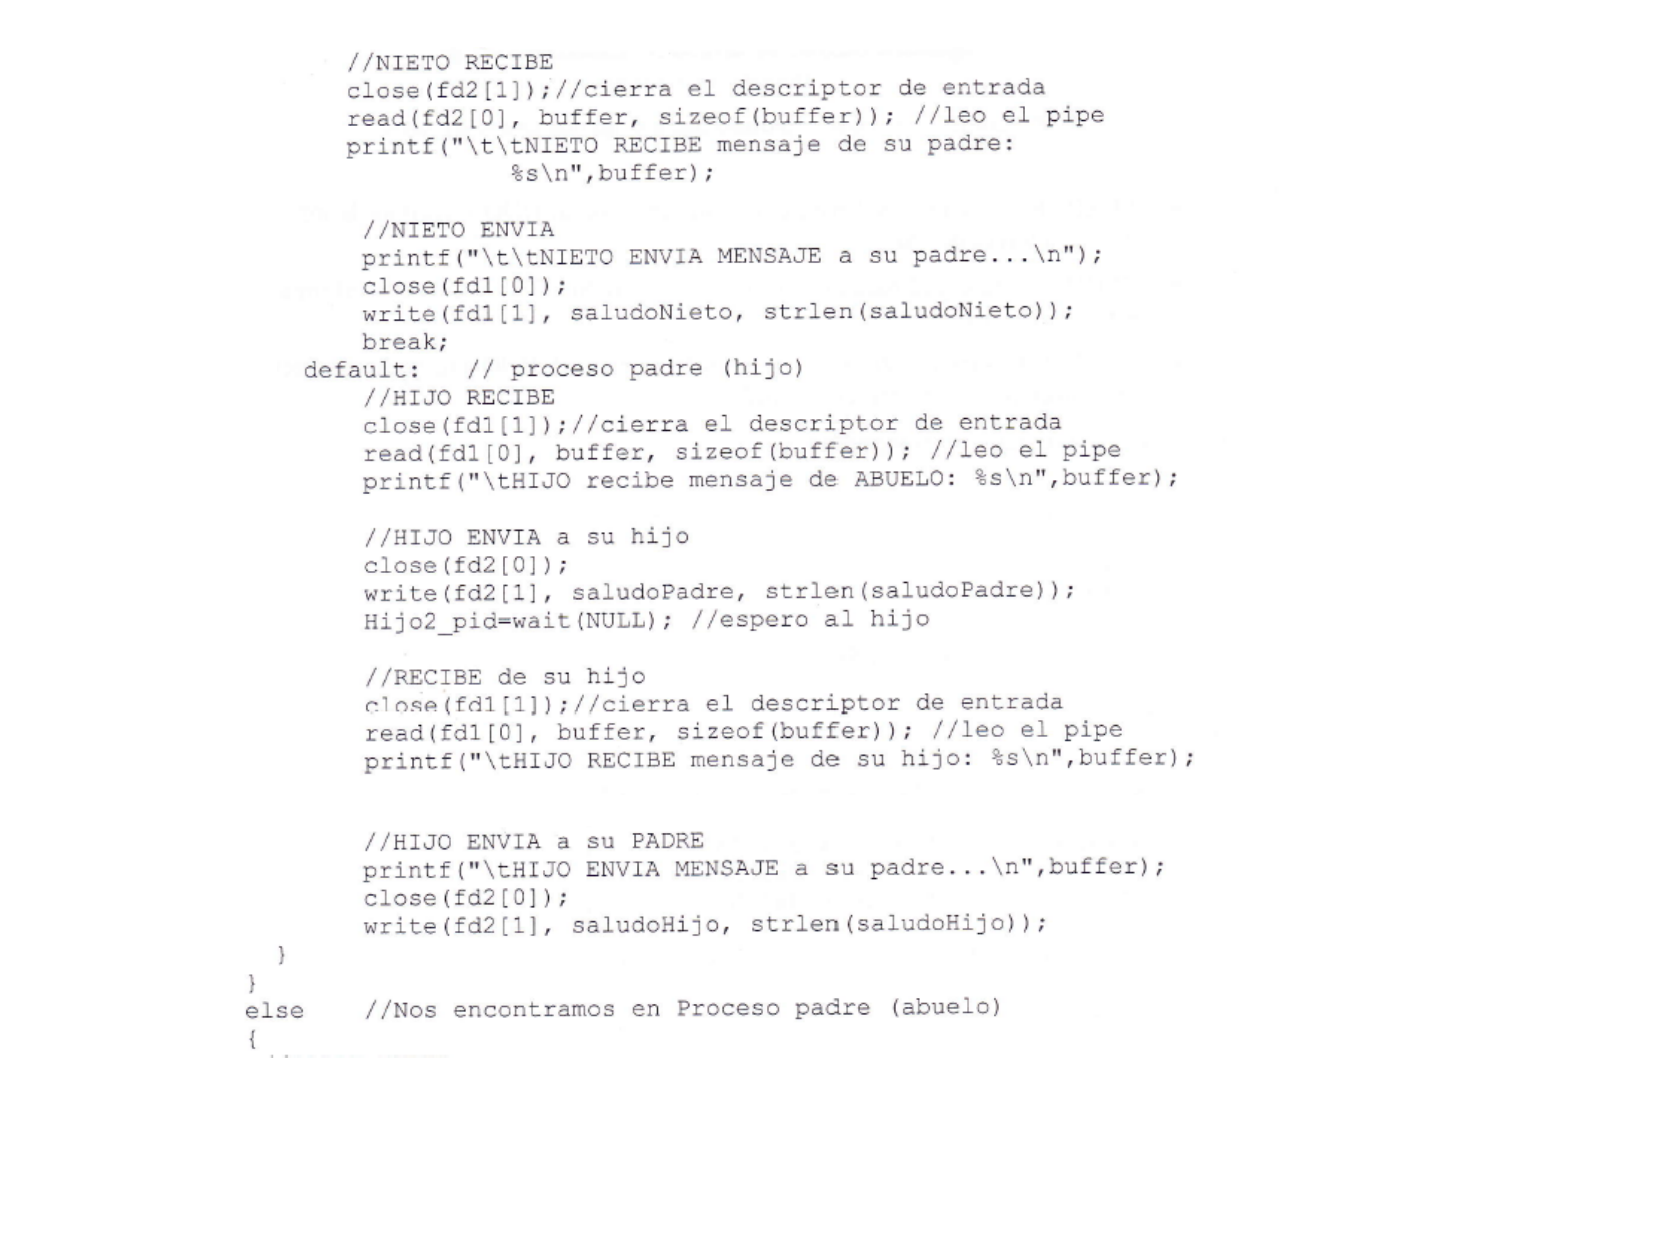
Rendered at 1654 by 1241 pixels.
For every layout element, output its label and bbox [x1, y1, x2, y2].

picture [224, 826, 1193, 1058]
picture [277, 47, 1323, 795]
